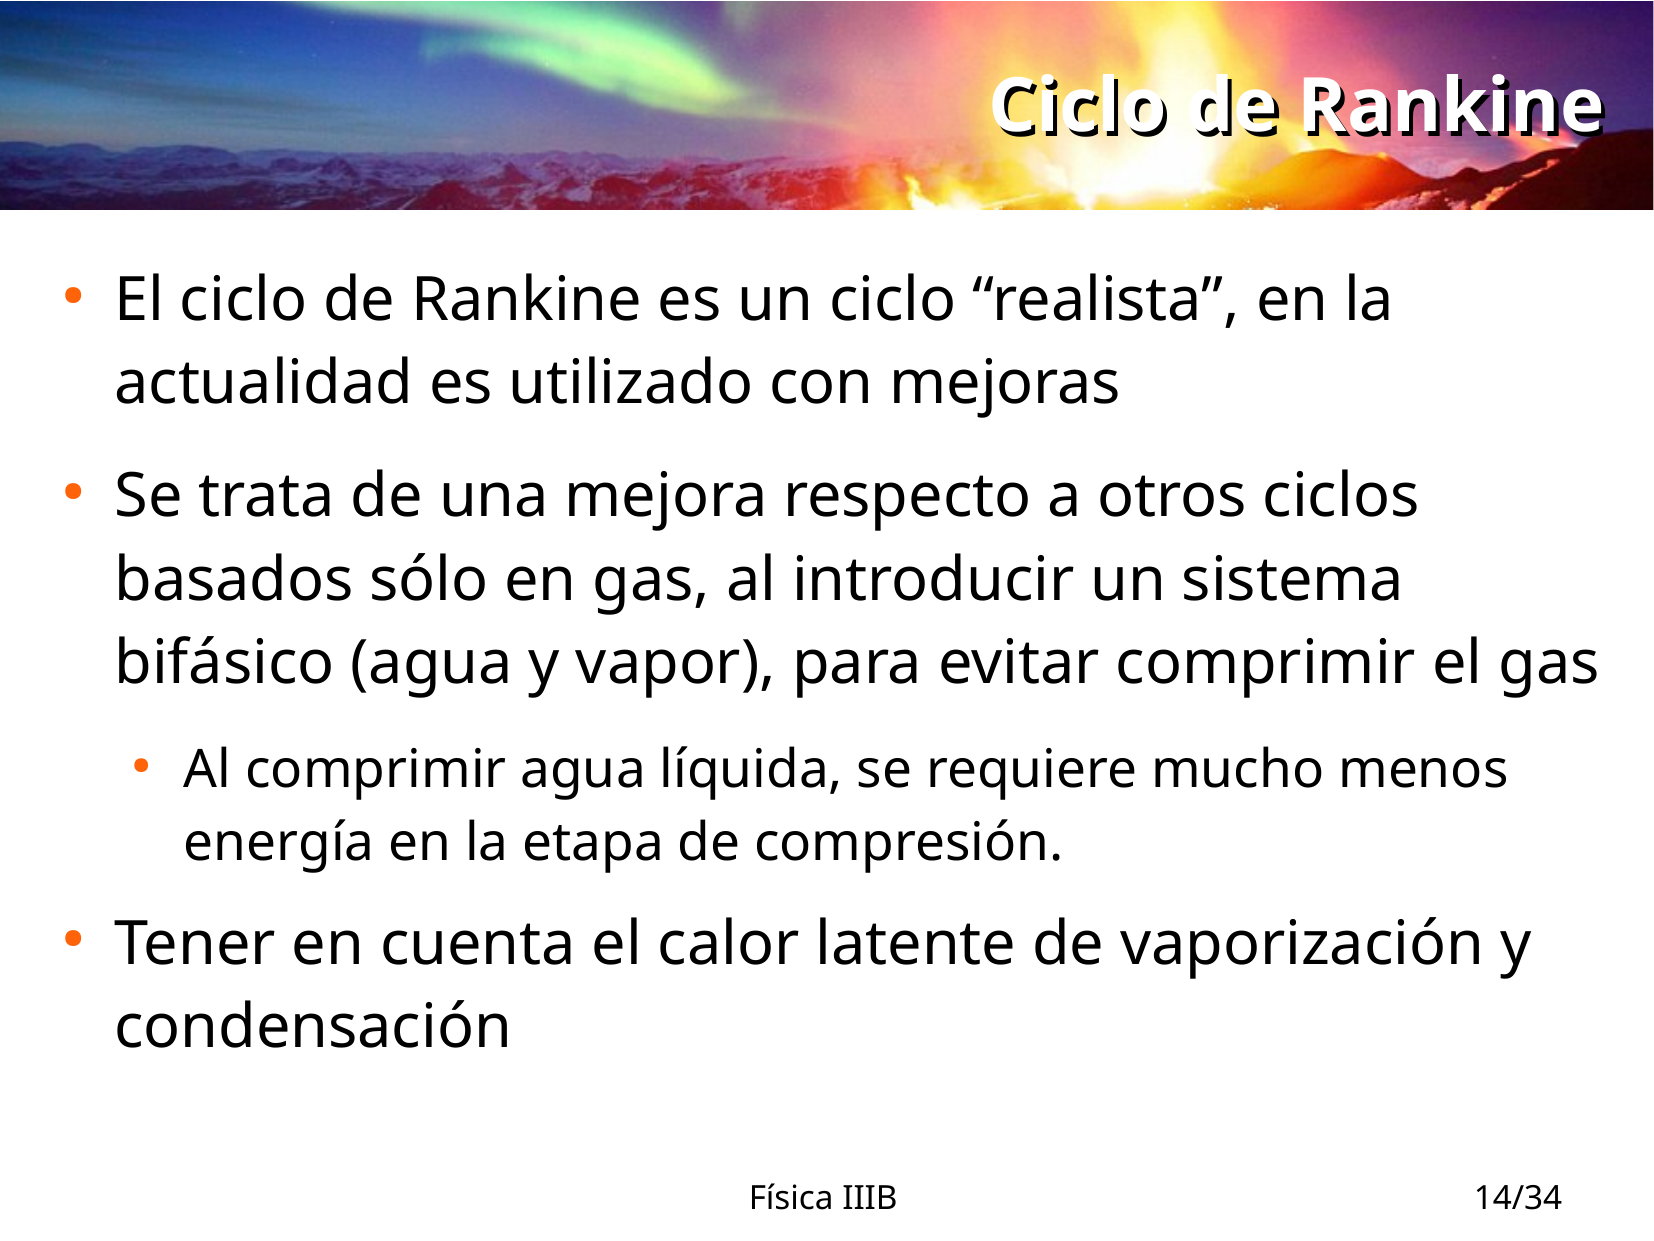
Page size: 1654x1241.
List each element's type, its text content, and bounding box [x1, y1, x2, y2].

picture [0, 1, 1654, 210]
list El ciclo de Rankine es un ciclo “realista”, en la actualidad es utilizado con mejoras Se trata de una mejora respecto a otros ciclos basados sólo en gas, al introducir un sistema bifásico (agua y vapor), para evitar comprimir el gas Al comprimir agua líquida, se requiere mucho menos energía en la etapa de compresión. Tener en cuenta el calor latente de vaporización y condensación [45, 255, 1606, 1156]
title Ciclo de Rankine [45, 15, 1606, 191]
